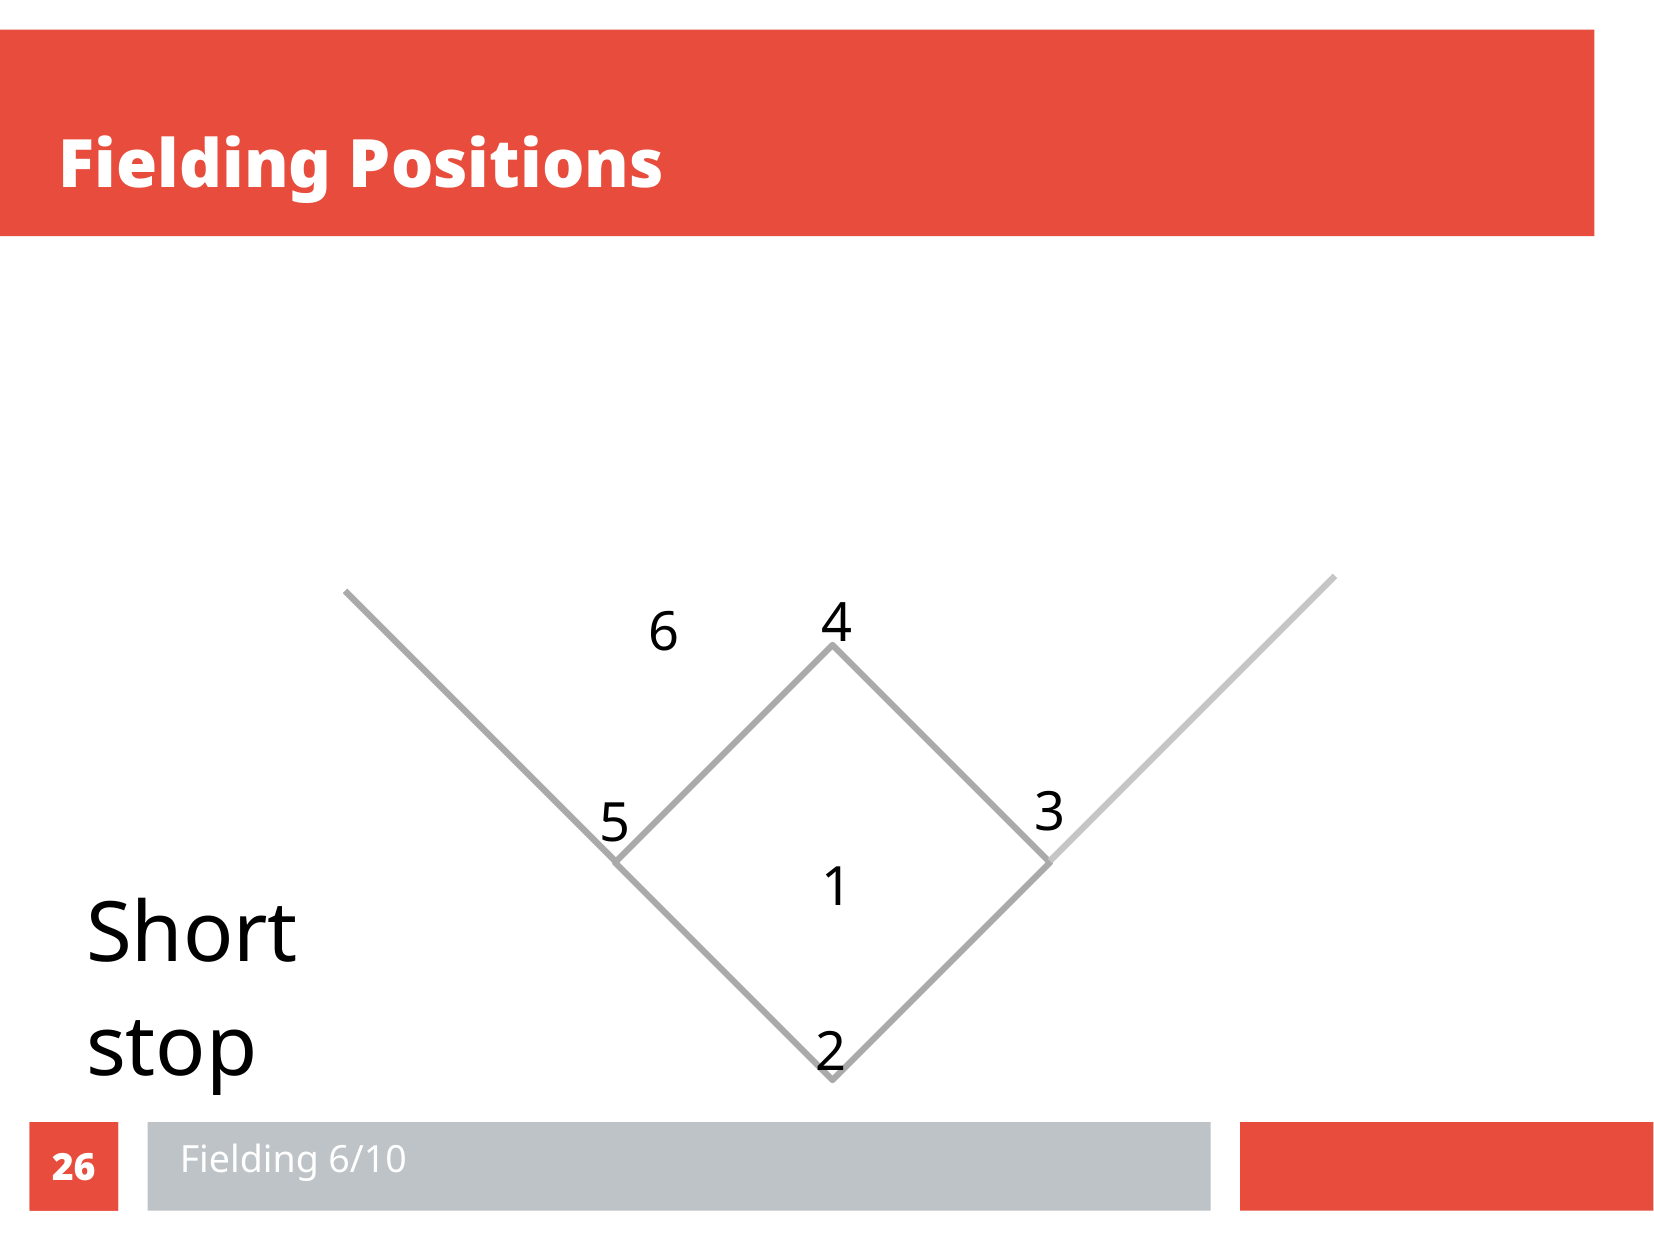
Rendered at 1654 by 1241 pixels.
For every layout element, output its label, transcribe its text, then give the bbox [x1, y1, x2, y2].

text_box 1 [806, 840, 882, 918]
text_box 3 [1020, 765, 1081, 843]
text_box 2 [800, 1005, 921, 1084]
text_box 5 [585, 776, 691, 855]
title Fielding Positions [59, 59, 1595, 207]
text_box Fielding 6/10 [165, 1125, 736, 1184]
text_box 4 [806, 575, 897, 654]
text_box Short stop [71, 865, 496, 1075]
text_box 6 [633, 585, 739, 663]
